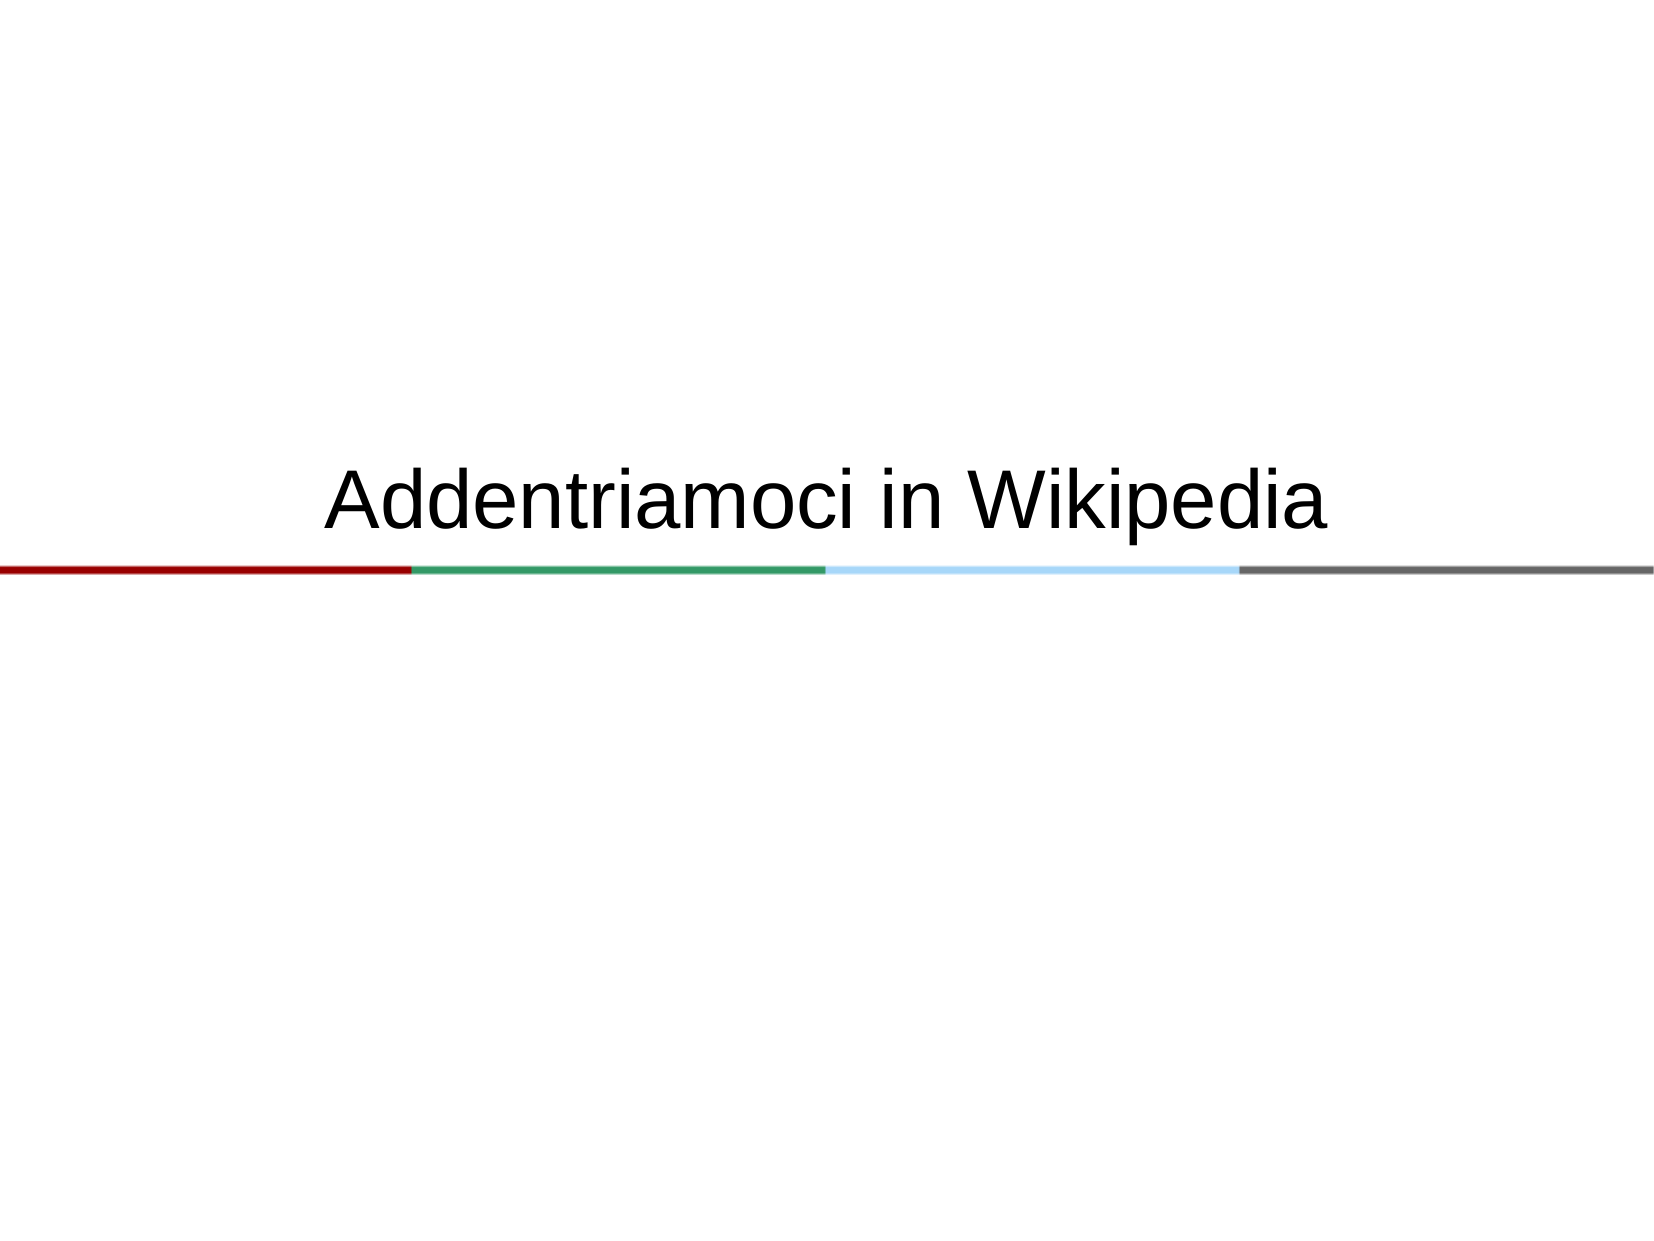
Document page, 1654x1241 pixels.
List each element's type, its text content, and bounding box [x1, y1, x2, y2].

picture [0, 554, 1654, 589]
text_box Addentriamoci in Wikipedia [79, 438, 1574, 553]
